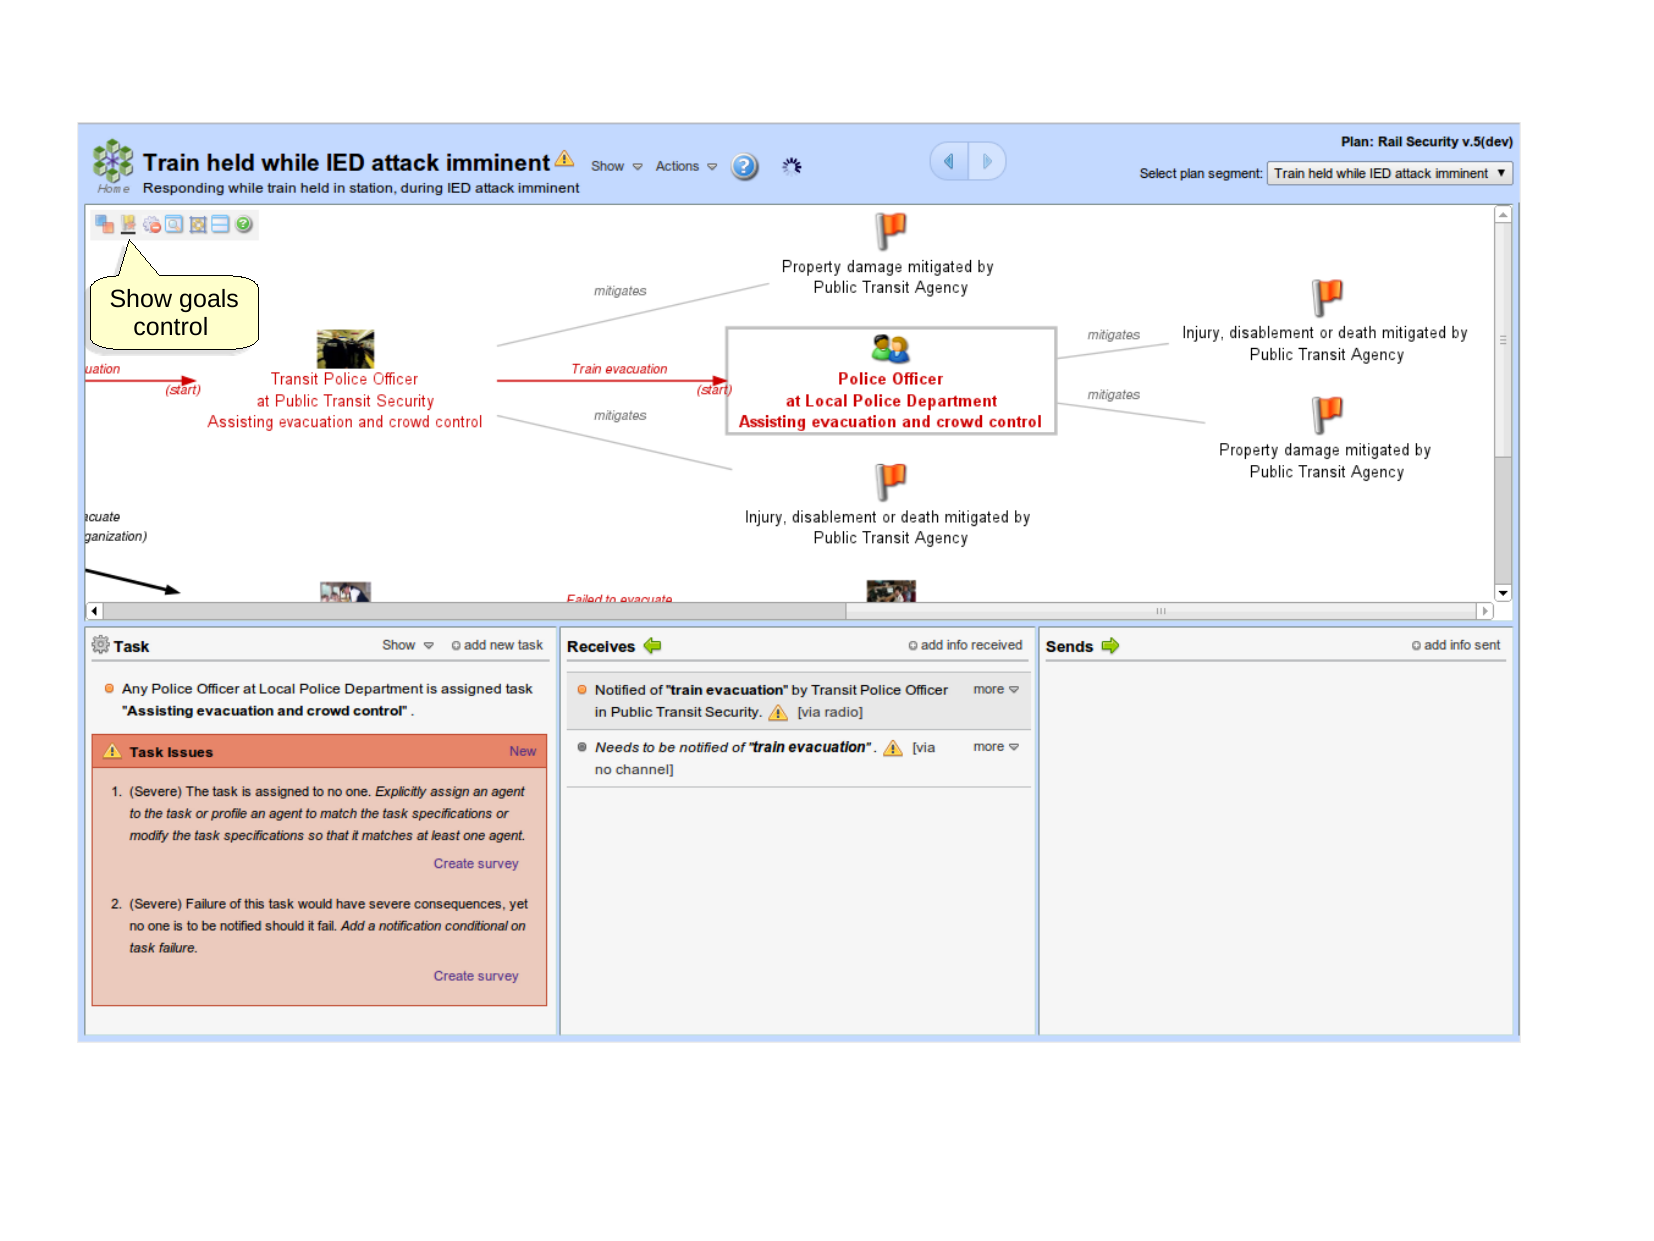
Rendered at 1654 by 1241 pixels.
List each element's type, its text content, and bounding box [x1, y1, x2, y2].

text_box Show goals control [90, 239, 259, 350]
picture [77, 122, 1521, 1043]
